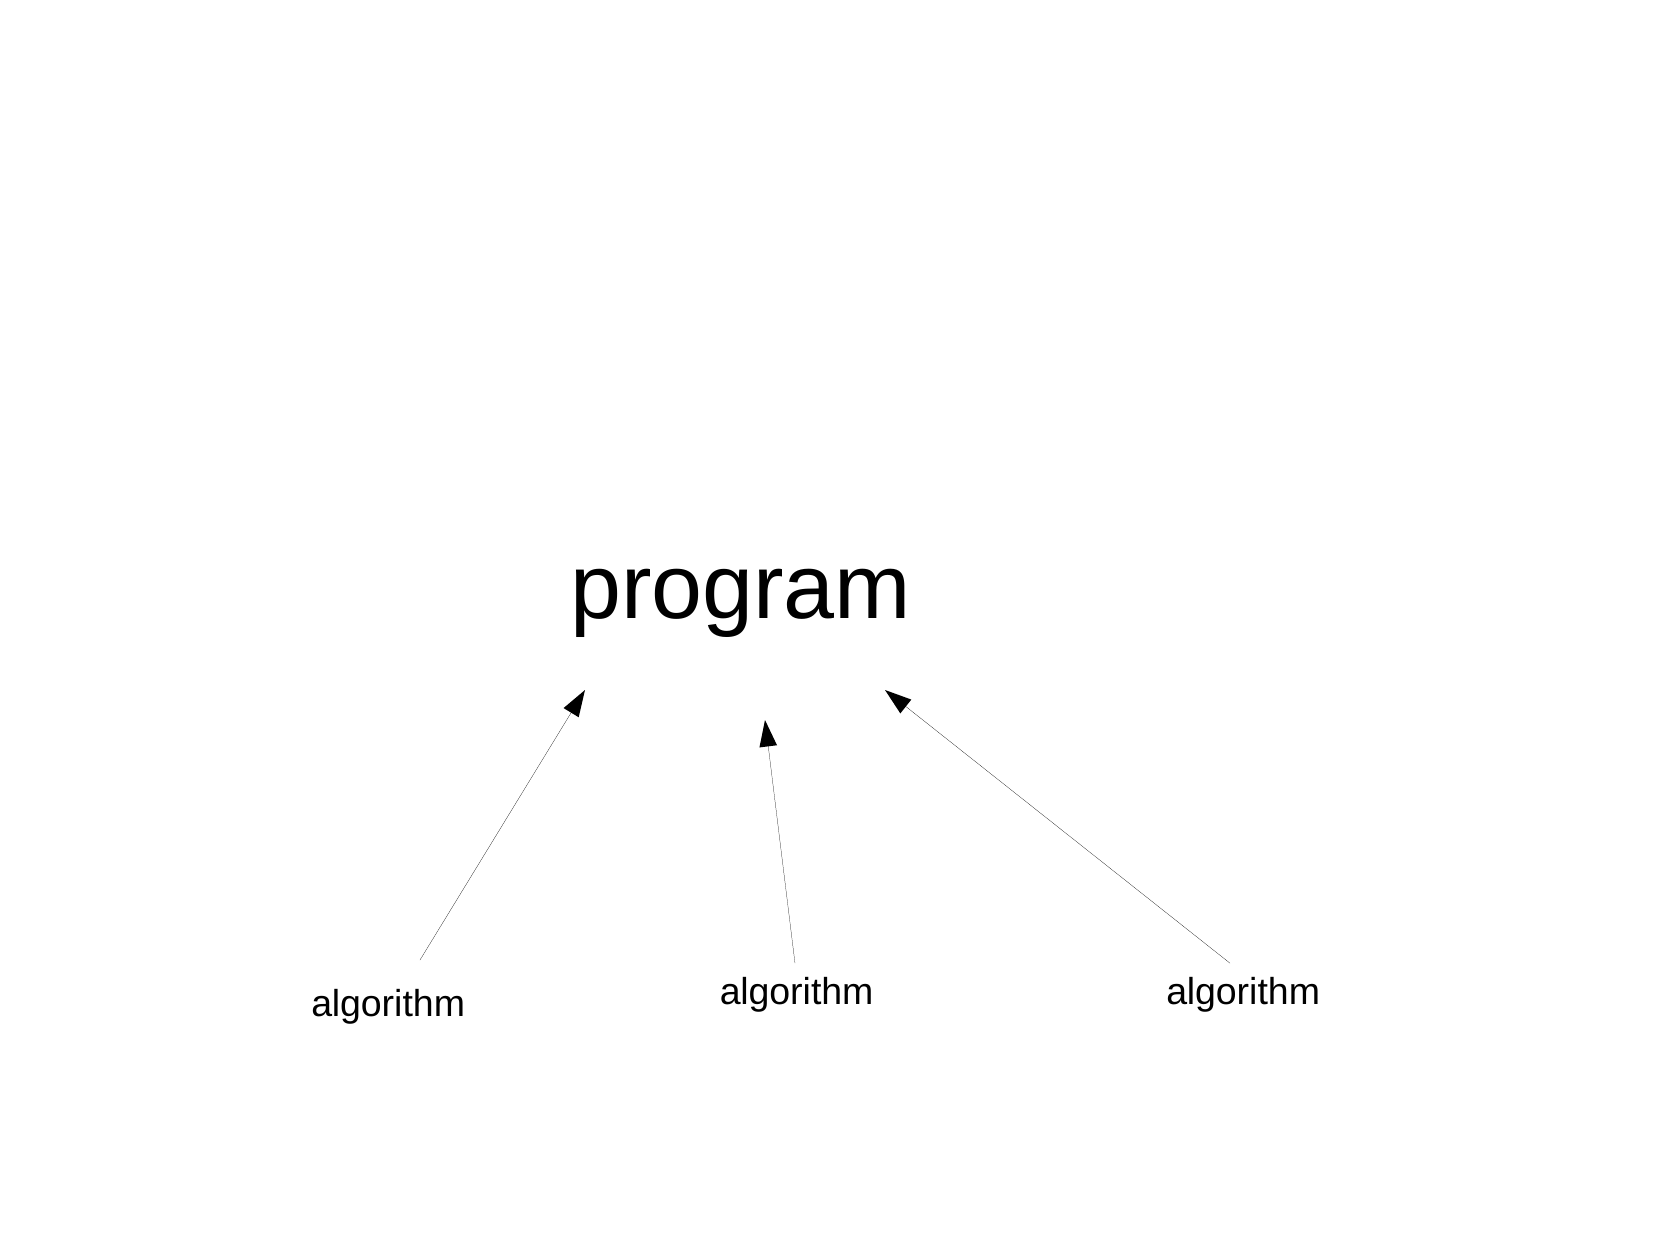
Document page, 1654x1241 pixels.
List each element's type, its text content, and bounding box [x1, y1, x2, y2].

text_box algorithm [705, 963, 889, 1021]
text_box algorithm [296, 975, 481, 1032]
title program [0, 482, 1486, 691]
text_box algorithm [1151, 963, 1336, 1021]
